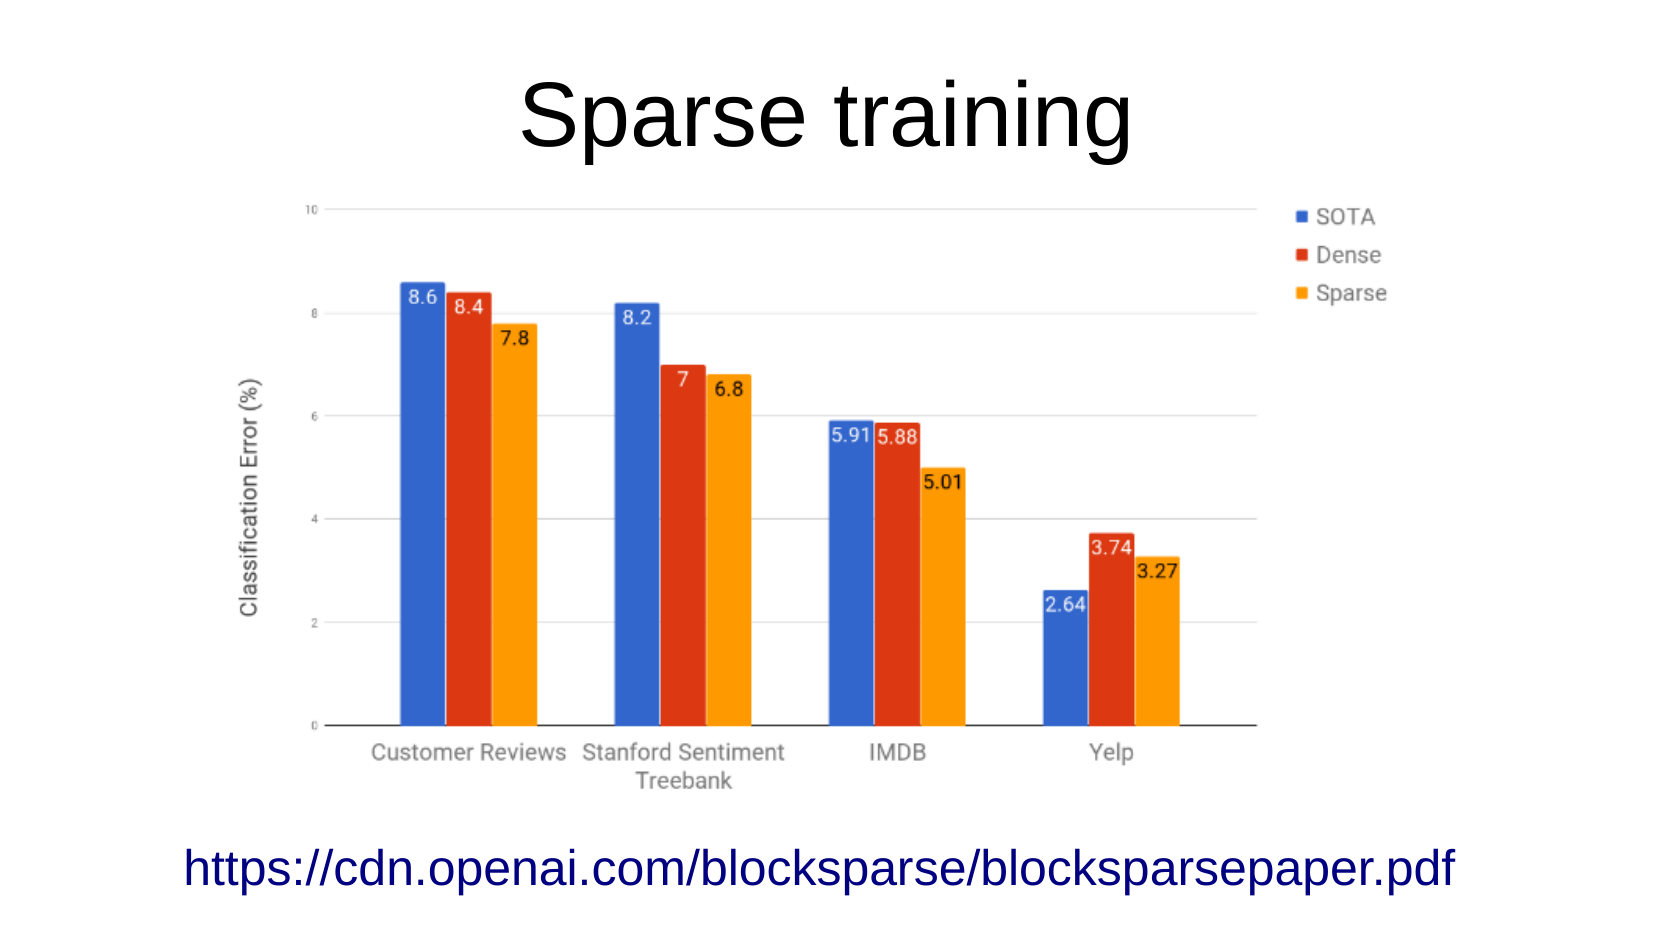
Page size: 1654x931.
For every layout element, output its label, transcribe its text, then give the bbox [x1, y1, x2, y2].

picture [206, 182, 1427, 800]
title Sparse training [82, 37, 1571, 193]
subtitle https://cdn.openai.com/blocksparse/blocksparsepaper.pdf [82, 825, 1571, 912]
